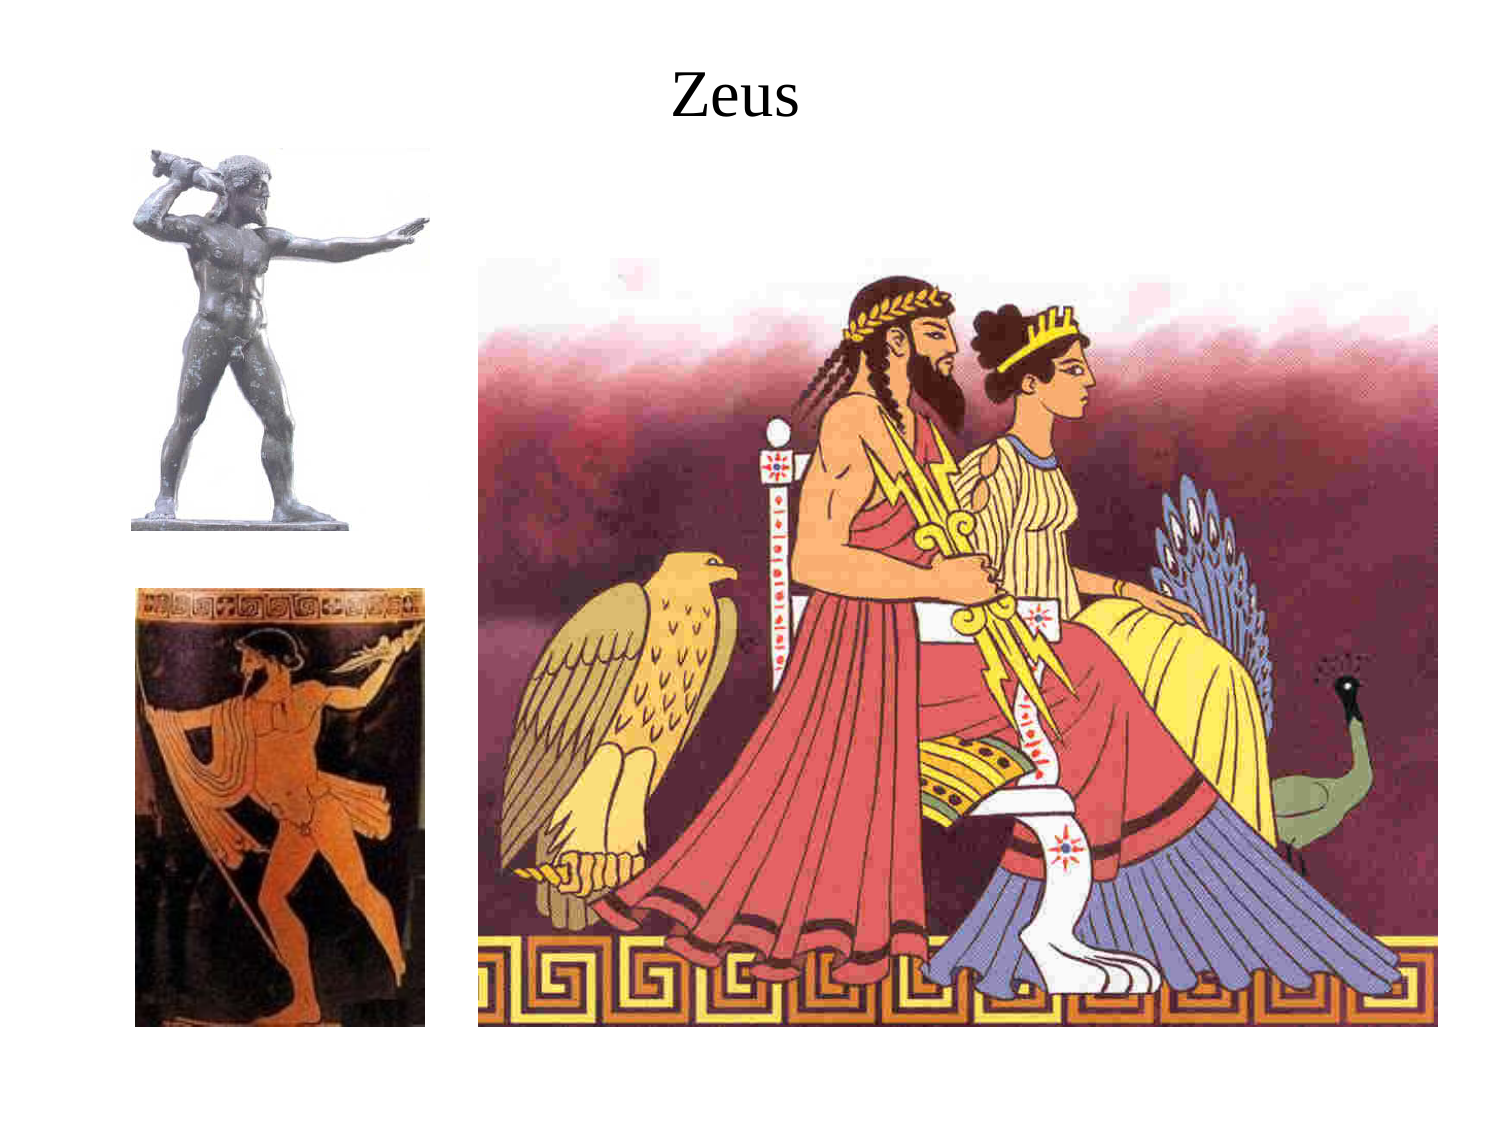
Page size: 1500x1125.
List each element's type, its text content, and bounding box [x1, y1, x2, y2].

text_box Zeus [655, 42, 816, 138]
picture [131, 148, 430, 531]
picture [478, 258, 1438, 1027]
picture [135, 588, 425, 1027]
